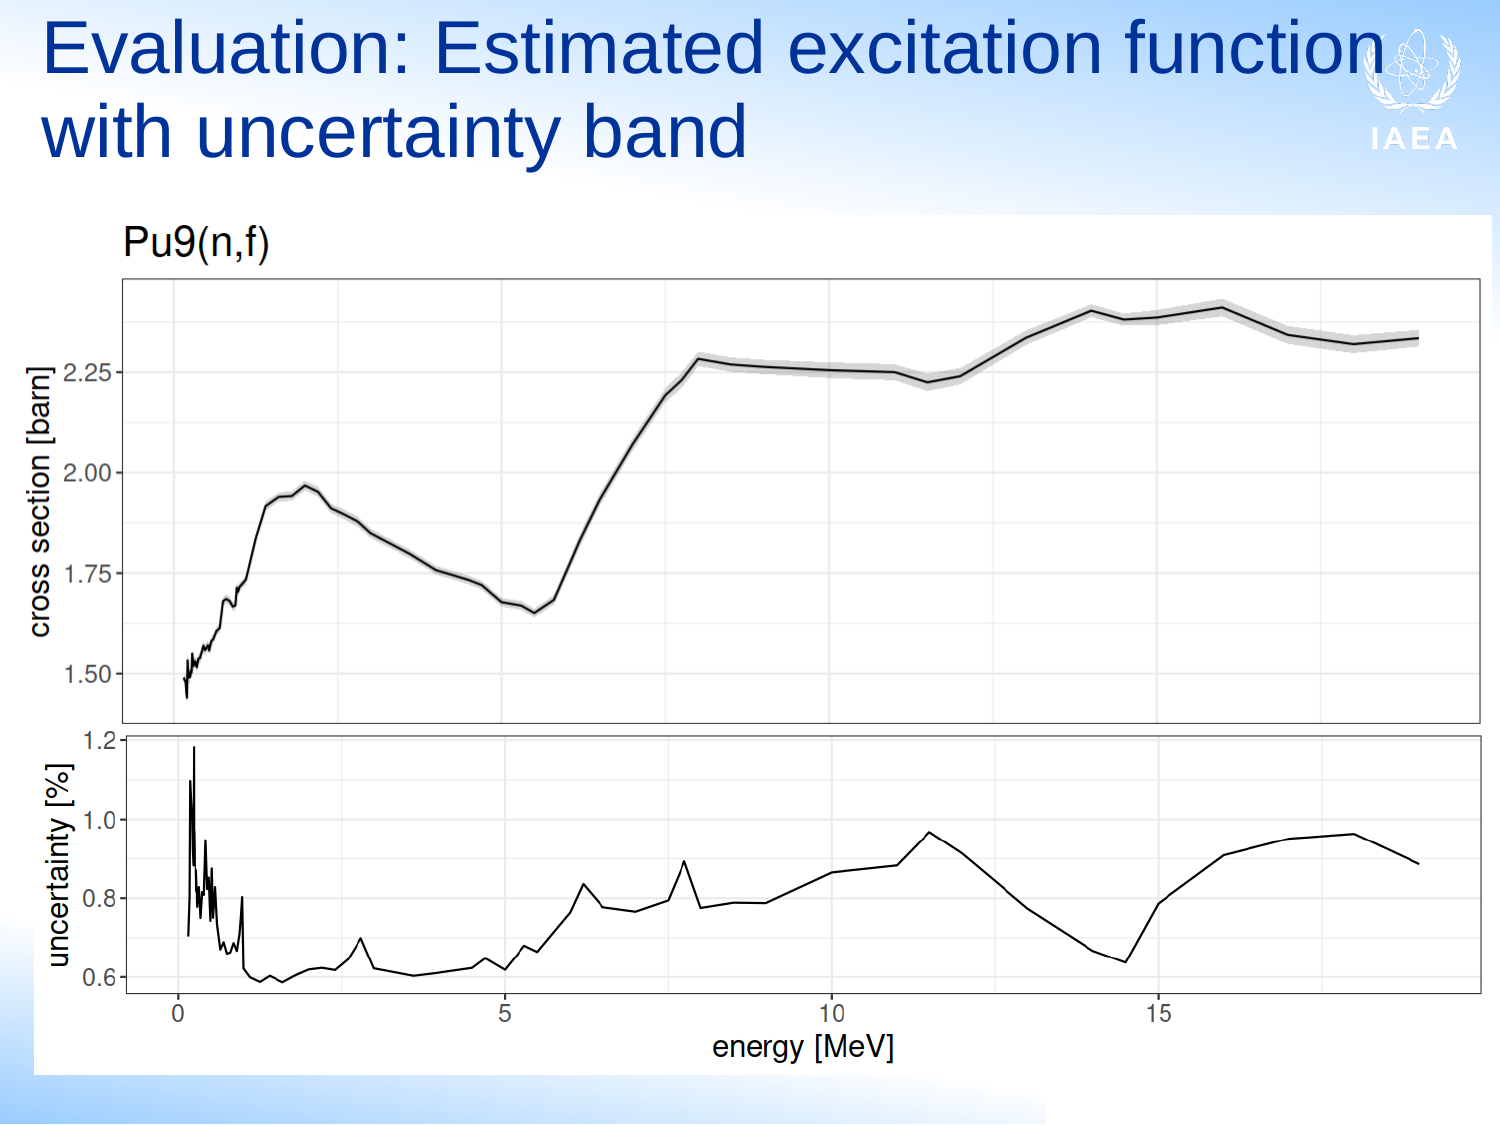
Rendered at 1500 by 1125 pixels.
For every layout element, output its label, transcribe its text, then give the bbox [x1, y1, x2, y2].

picture [15, 215, 1492, 1075]
title Evaluation: Estimated excitation function with uncertainty band [41, 5, 1486, 174]
